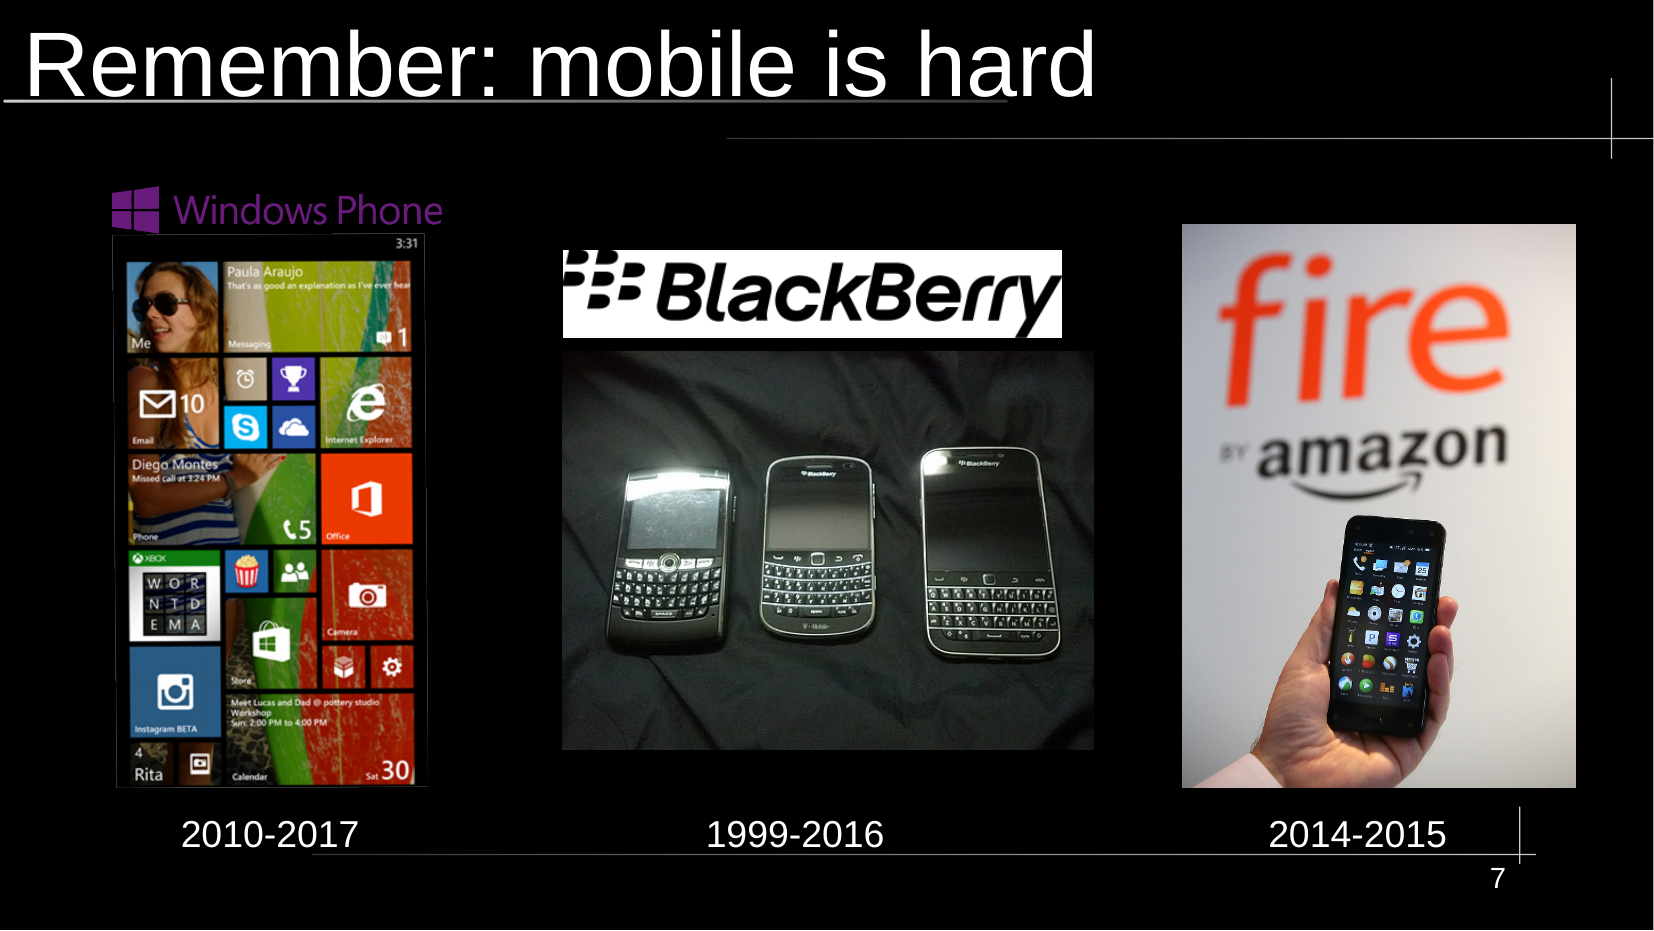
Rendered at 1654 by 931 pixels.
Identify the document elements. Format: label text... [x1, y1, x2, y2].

text_box 1999-2016 [691, 805, 901, 863]
picture [562, 351, 1094, 751]
picture [562, 250, 1063, 338]
text_box 2014-2015 [1253, 805, 1463, 863]
text_box 2010-2017 [166, 805, 376, 863]
picture [112, 186, 442, 788]
picture [1182, 224, 1576, 788]
title Remember: mobile is hard [23, 11, 1589, 119]
